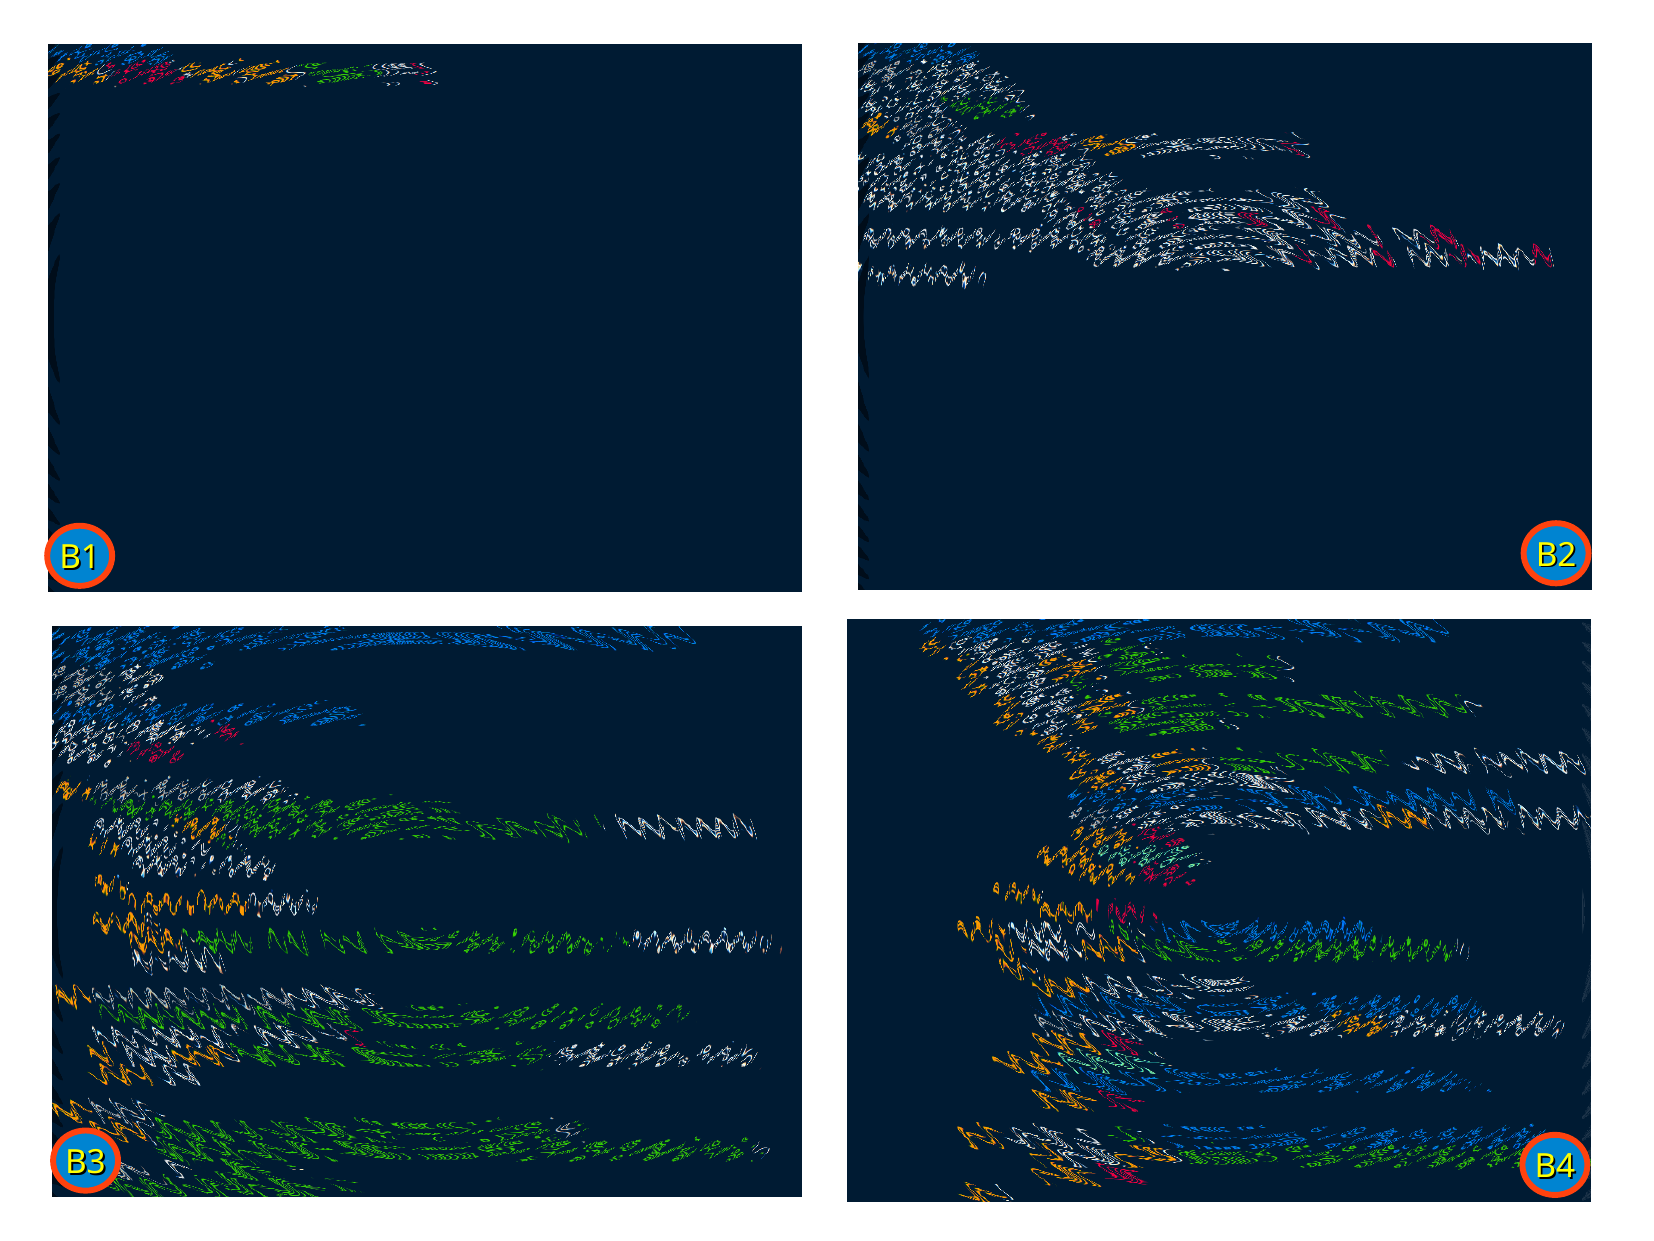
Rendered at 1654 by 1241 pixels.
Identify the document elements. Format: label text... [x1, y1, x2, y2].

text_box B4 [1522, 1134, 1588, 1195]
picture [52, 626, 802, 1197]
text_box B2 [1523, 523, 1589, 584]
picture [847, 619, 1591, 1202]
picture [48, 44, 802, 592]
text_box B3 [53, 1130, 119, 1191]
text_box B1 [47, 525, 113, 586]
picture [858, 43, 1592, 590]
